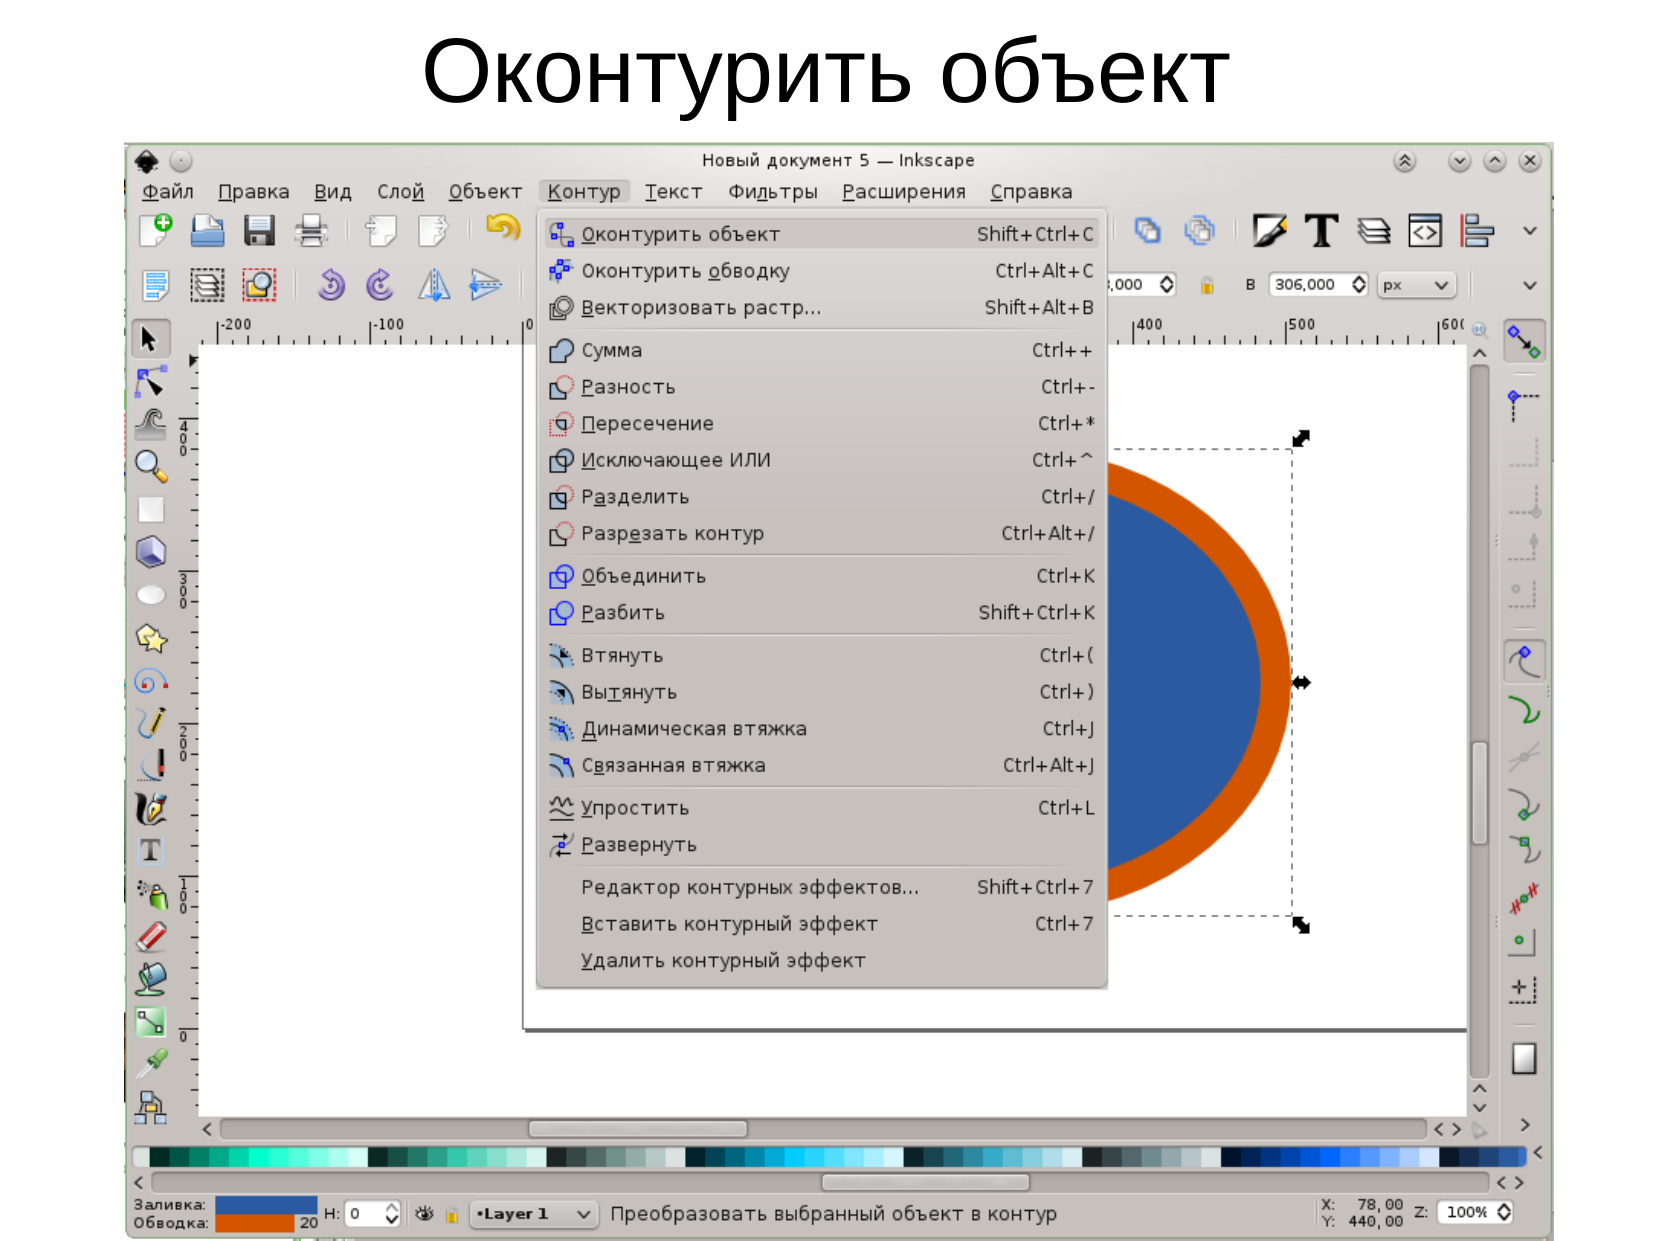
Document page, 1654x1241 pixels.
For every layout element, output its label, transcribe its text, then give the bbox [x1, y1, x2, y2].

title Оконтурить объект [82, 19, 1571, 123]
picture [124, 142, 1554, 1241]
